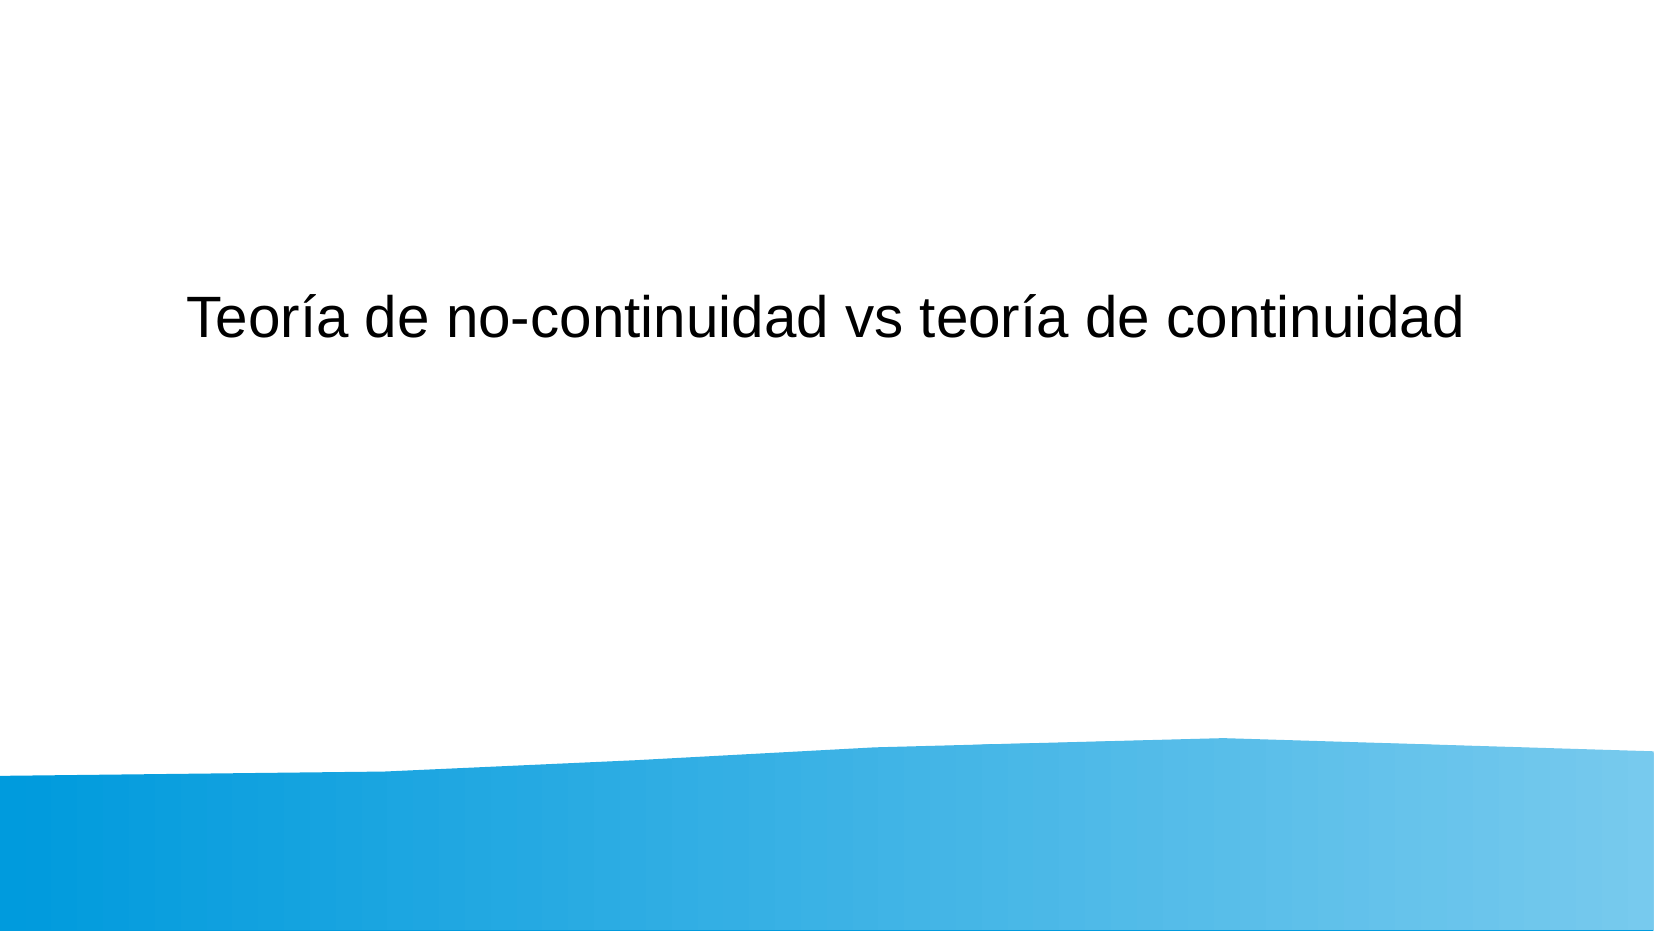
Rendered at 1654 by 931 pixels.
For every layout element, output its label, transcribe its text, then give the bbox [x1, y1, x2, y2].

text_box Teoría de no-continuidad vs teoría de continuidad [171, 277, 1482, 358]
